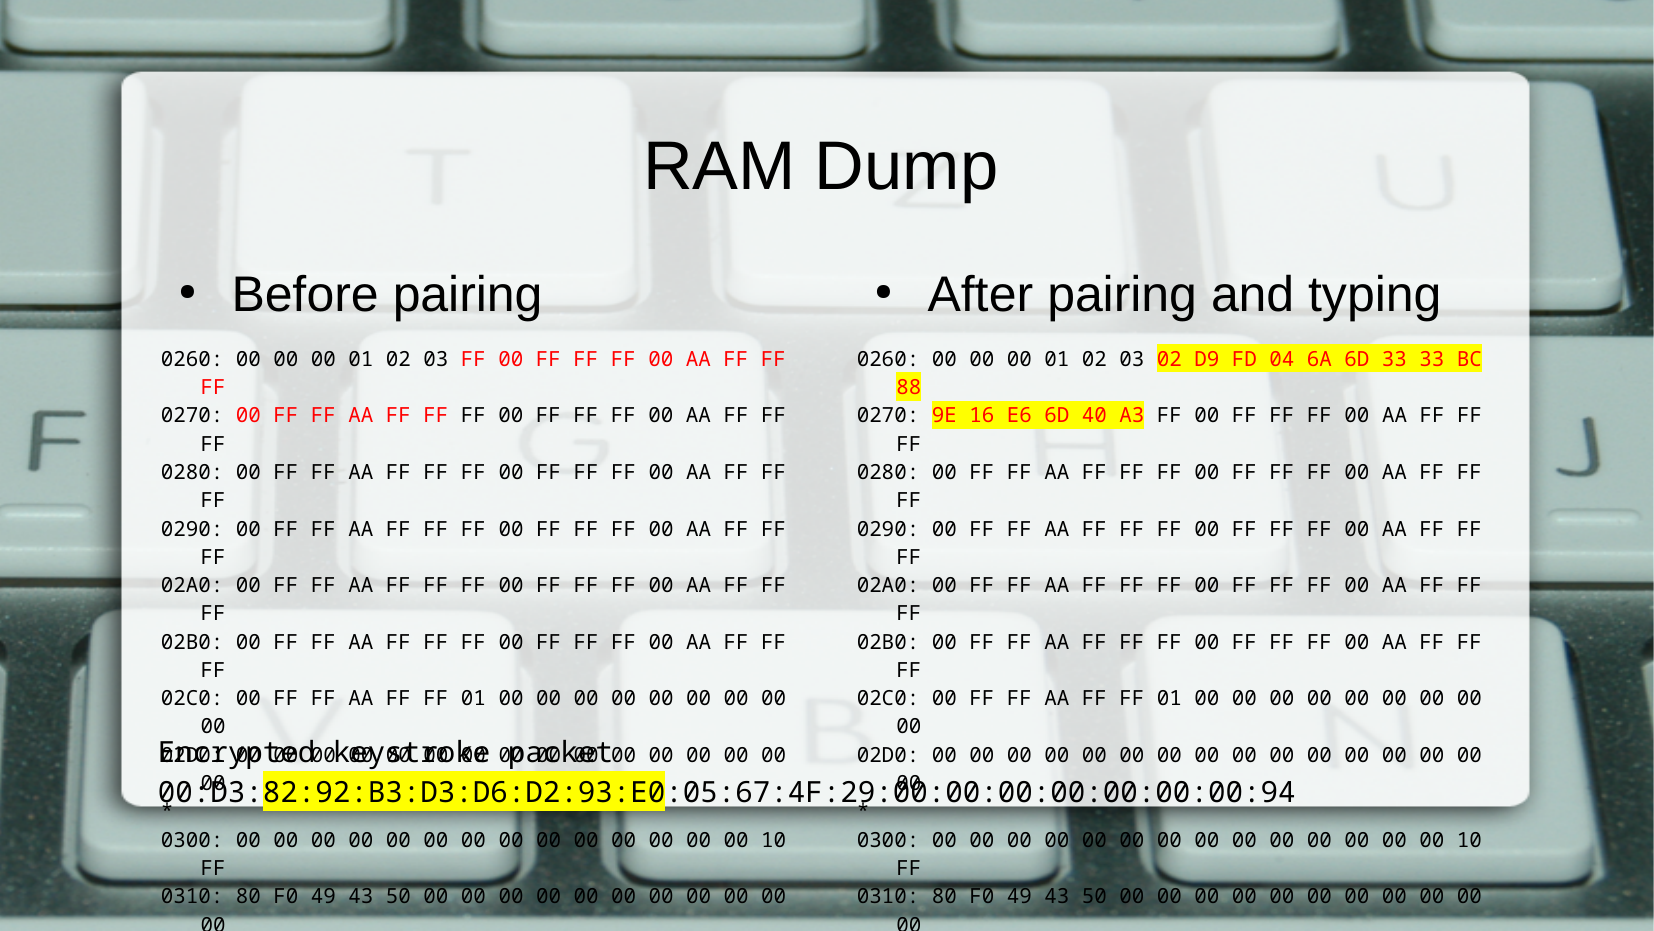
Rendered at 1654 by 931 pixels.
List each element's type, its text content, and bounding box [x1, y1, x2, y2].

picture [899, 919, 904, 927]
picture [911, 919, 916, 927]
picture [217, 922, 223, 931]
picture [204, 922, 210, 931]
picture [900, 922, 906, 931]
list After pairing and typing 0260: 00 00 00 01 02 03 02 D9 FD 04 6A 6D 33 33 BC 88 0270: 9E 16 E6 6D 40 A3 FF 00 FF FF FF 00 AA FF FF FF 0280: 00 FF FF AA FF FF FF 00 FF FF FF 00 AA FF FF FF 0290: 00 FF FF AA FF FF FF 00 FF FF FF 00 AA FF FF FF 02A0: 00 FF FF AA FF FF FF 00 FF FF FF 00 AA FF FF FF 02B0: 00 FF FF AA FF FF FF 00 FF FF FF 00 AA FF FF FF 02C0: 00 FF FF AA FF FF 01 00 00 00 00 00 00 00 00 00 02D0: 00 00 00 00 00 00 00 00 00 00 00 00 00 00 00 00 * 0300: 00 00 00 00 00 00 00 00 00 00 00 00 00 00 10 FF 0310: 80 F0 49 43 50 00 00 00 00 00 00 00 00 00 00 00 0320: 00 00 00 00 00 00 00 00 03 01 00 81 FA 00 FA 00 0330: 07 00 00 1D 05 FF FF 30 FF 06 83 29 00 00 00 00 0340: 00 10 FF C6 C0 00 00 00 11 00 00 00 00 00 00 00 0350: 00 00 00 00 00 00 00 00 00 00 00 00 00 00 00 00 0360: 00 00 00 00 00 00 00 00 00 00 00 00 00 04 14 1D 0370: 1F 27 28 0D 05 67 4F 29 0A 0D 13 26 0E 00 00 00 [843, 265, 1507, 724]
picture [216, 919, 221, 927]
picture [912, 922, 918, 931]
list Before pairing 0260: 00 00 00 01 02 03 FF 00 FF FF FF 00 AA FF FF FF 0270: 00 FF FF AA FF FF FF 00 FF FF FF 00 AA FF FF FF 0280: 00 FF FF AA FF FF FF 00 FF FF FF 00 AA FF FF FF 0290: 00 FF FF AA FF FF FF 00 FF FF FF 00 AA FF FF FF 02A0: 00 FF FF AA FF FF FF 00 FF FF FF 00 AA FF FF FF 02B0: 00 FF FF AA FF FF FF 00 FF FF FF 00 AA FF FF FF 02C0: 00 FF FF AA FF FF 01 00 00 00 00 00 00 00 00 00 02D0: 00 00 00 00 00 00 00 00 00 00 00 00 00 00 00 00 * 0300: 00 00 00 00 00 00 00 00 00 00 00 00 00 00 10 FF 0310: 80 F0 49 43 50 00 00 00 00 00 00 00 00 00 00 00 0320: 00 00 00 00 00 00 00 00 03 01 01 81 FA 00 FA 00 0330: FF 18 00 1D FF FF FF FF FF 06 83 29 6C 21 01 83 0340: 5D 10 FF C6 C0 00 00 00 61 00 00 00 00 00 00 00 0350: 00 00 00 00 00 00 00 00 00 00 00 00 03 FD 26 92 0360: 04 01 06 06 00 00 00 00 00 00 00 00 00 04 14 1D 0370: 1F 27 28 0D 00 00 00 00 0A 0D 13 26 0E 00 00 00 [147, 265, 811, 724]
picture [203, 919, 208, 927]
title RAM Dump [135, 88, 1506, 244]
picture [0, 0, 1654, 931]
text_box Encrypted keystroke packet 00:D3:82:92:B3:D3:D6:D2:93:E0:05:67:4F:29:00:00:00:00:00:00:00:94 [129, 724, 1554, 798]
